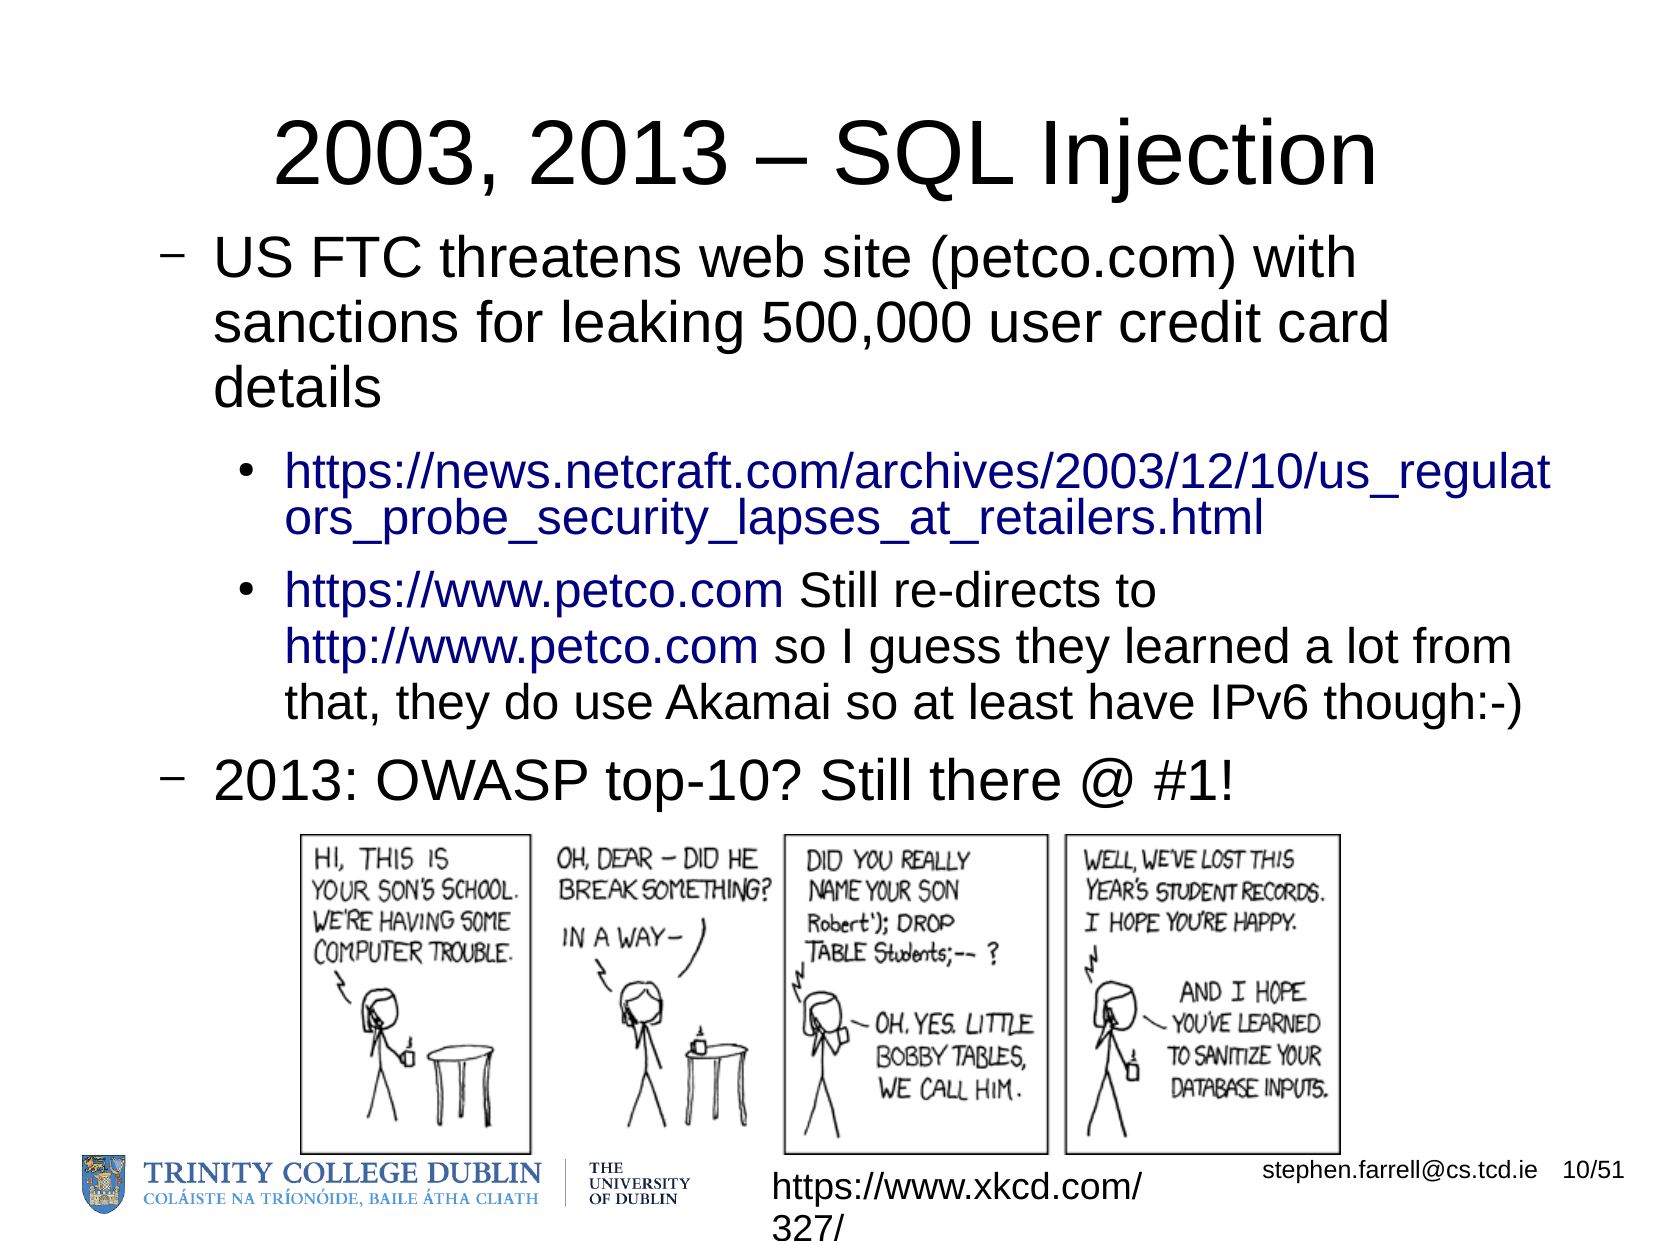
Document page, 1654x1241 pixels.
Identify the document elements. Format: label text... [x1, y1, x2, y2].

text_box https://www.xkcd.com/327/ [756, 1158, 1231, 1216]
title 2003, 2013 – SQL Injection [82, 49, 1571, 257]
list US FTC threatens web site (petco.com) with sanctions for leaking 500,000 user credit card details https://news.netcraft.com/archives/2003/12/10/us_regulators_probe_security_lapses_at_retailers.html https://www.petco.com Still re-directs tohttp://www.petco.com so I guess they learned a lot from that, they do use Akamai so at least have IPv6 though:-) 2013: OWASP top-10? Still there @ #1! [71, 225, 1561, 945]
picture [82, 834, 1341, 1214]
